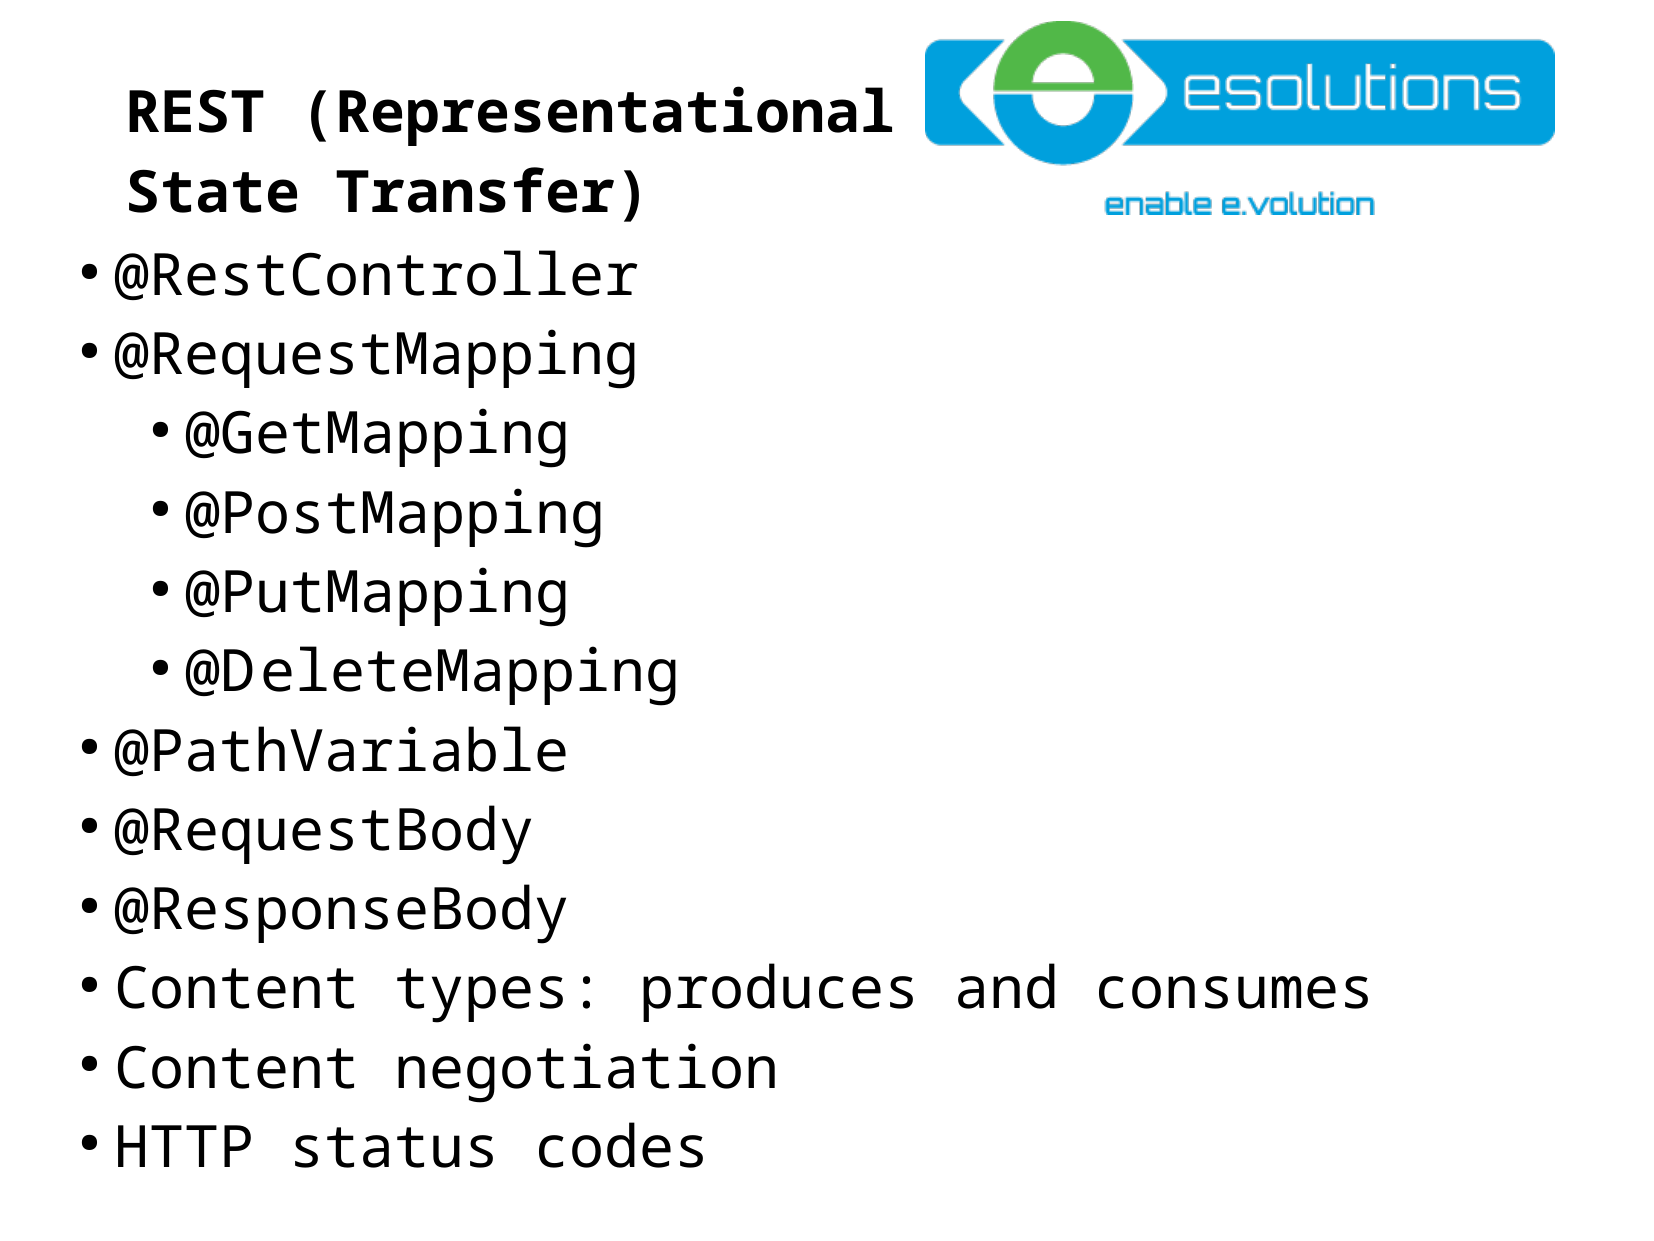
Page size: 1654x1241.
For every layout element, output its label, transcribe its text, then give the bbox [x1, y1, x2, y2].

subtitle @RestController @RequestMapping @GetMapping @PostMapping @PutMapping @D eleteMapping @PathVariable @RequestBody @ResponseBody Content types: produces and consumes Content negotiation HTTP status codes [79, 230, 1561, 1108]
picture [1366, 64, 1385, 110]
picture [1403, 75, 1438, 110]
picture [1325, 75, 1361, 110]
picture [1390, 75, 1396, 110]
picture [1130, 201, 1139, 215]
picture [1185, 75, 1220, 110]
picture [1444, 75, 1479, 110]
picture [1360, 201, 1370, 215]
picture [1485, 75, 1521, 110]
picture [1110, 201, 1120, 205]
picture [1226, 75, 1261, 110]
picture [1169, 201, 1179, 211]
picture [1197, 201, 1208, 205]
picture [1226, 201, 1236, 205]
picture [925, 21, 1555, 215]
text_box REST (Representational State Transfer) [75, 63, 916, 217]
picture [1267, 75, 1302, 110]
picture [1340, 201, 1351, 211]
picture [1307, 64, 1319, 110]
